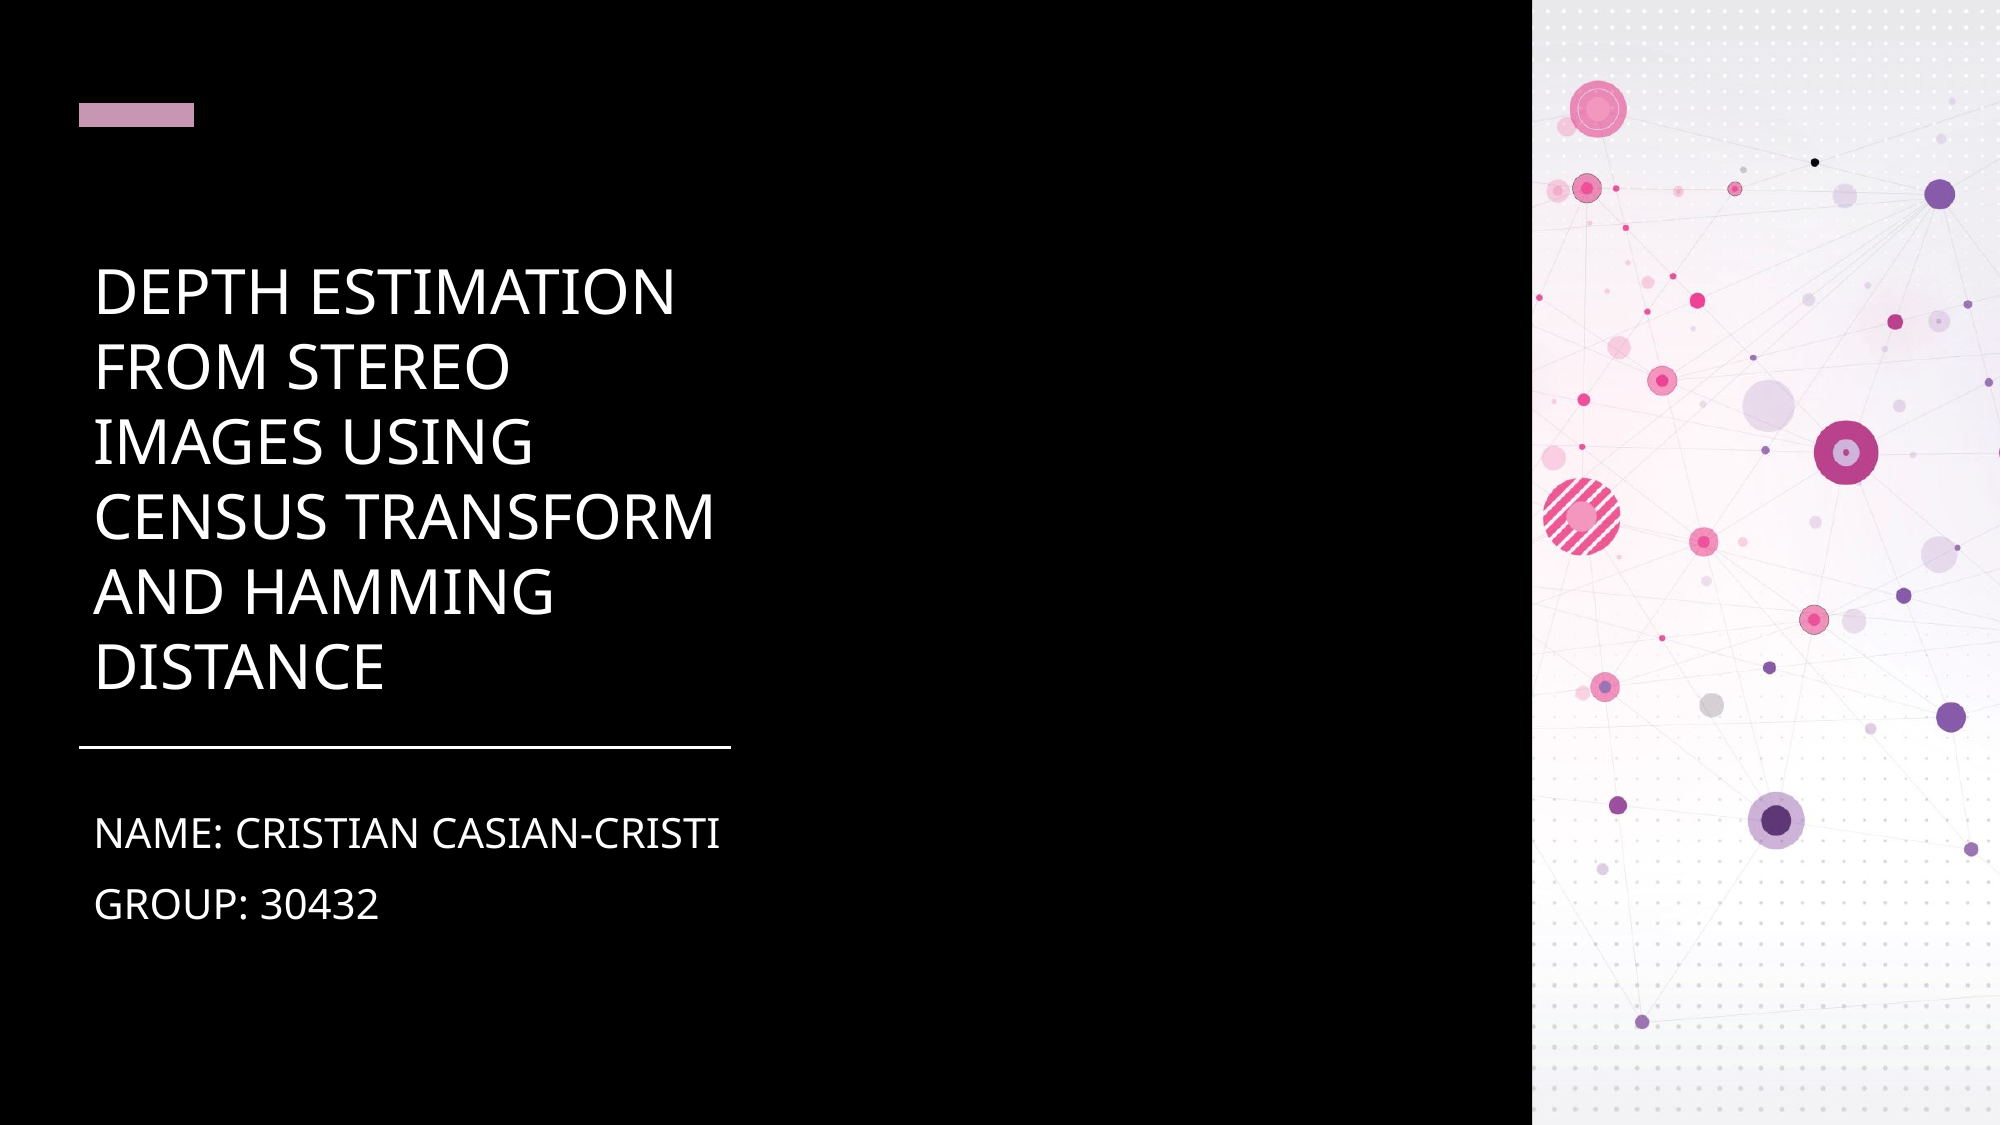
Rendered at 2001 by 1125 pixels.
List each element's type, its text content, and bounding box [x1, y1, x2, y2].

picture [1532, 0, 2000, 1125]
title DEPTH ESTIMATION FROM STEREO IMAGES USING CENSUS TRANSFORM AND HAMMING DISTANCE [78, 184, 739, 710]
text_box [0, 0, 1532, 1125]
subtitle Name: Cristian Casian-Cristi Group: 30432 [78, 799, 739, 998]
